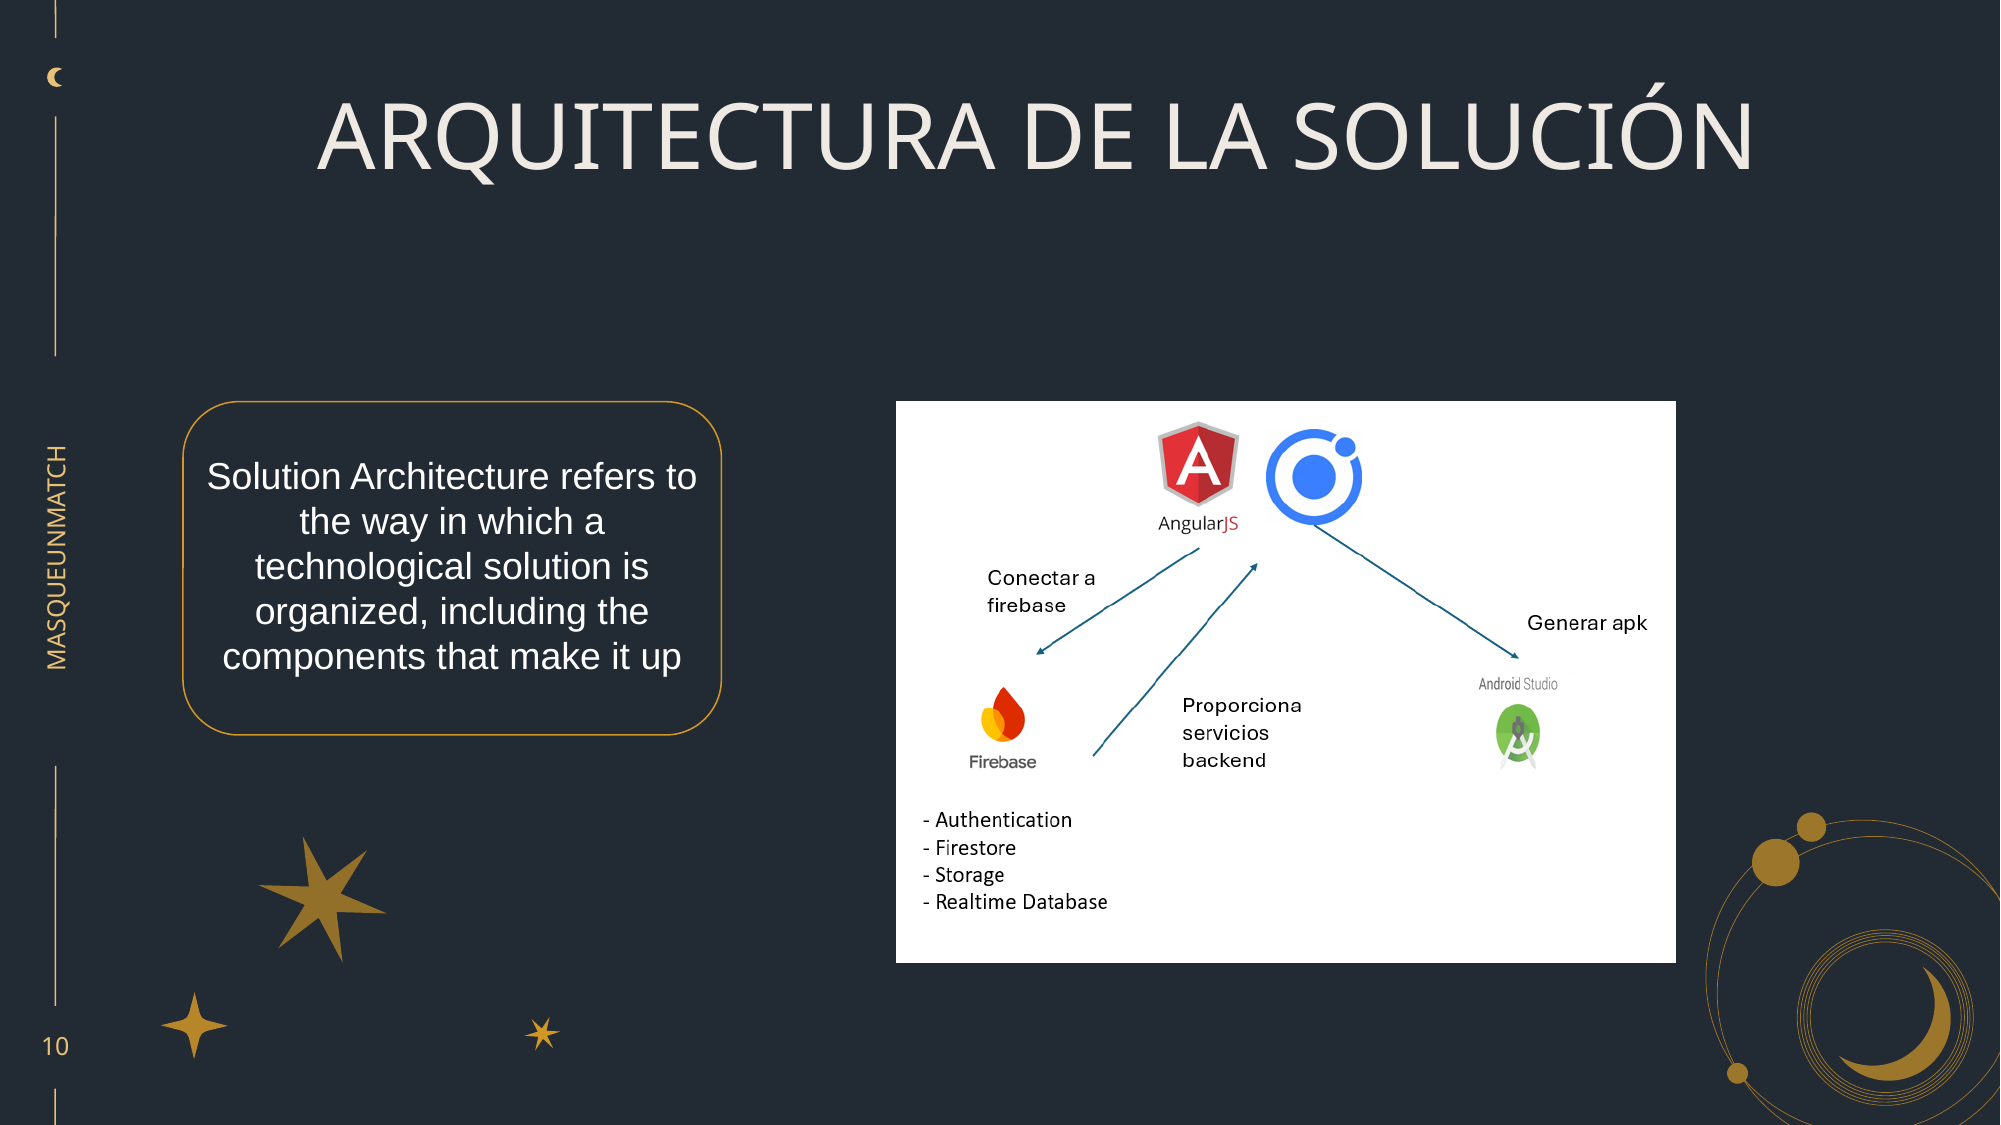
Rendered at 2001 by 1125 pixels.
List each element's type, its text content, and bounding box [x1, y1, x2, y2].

footer MASQUEUNMATCH [40, 348, 71, 769]
title ARQUITECTURA DE LA SOLUCIÓN [213, 82, 1864, 196]
picture [896, 401, 1676, 963]
text_box Solution Architecture refers to the way in which a technological solution is organized, including the components that make it up [183, 691, 722, 776]
text_box Solution Architecture refers to the way in which a technological solution is organized, including the components that make it up [184, 445, 720, 734]
slide_number 1 [25, 1032, 86, 1063]
